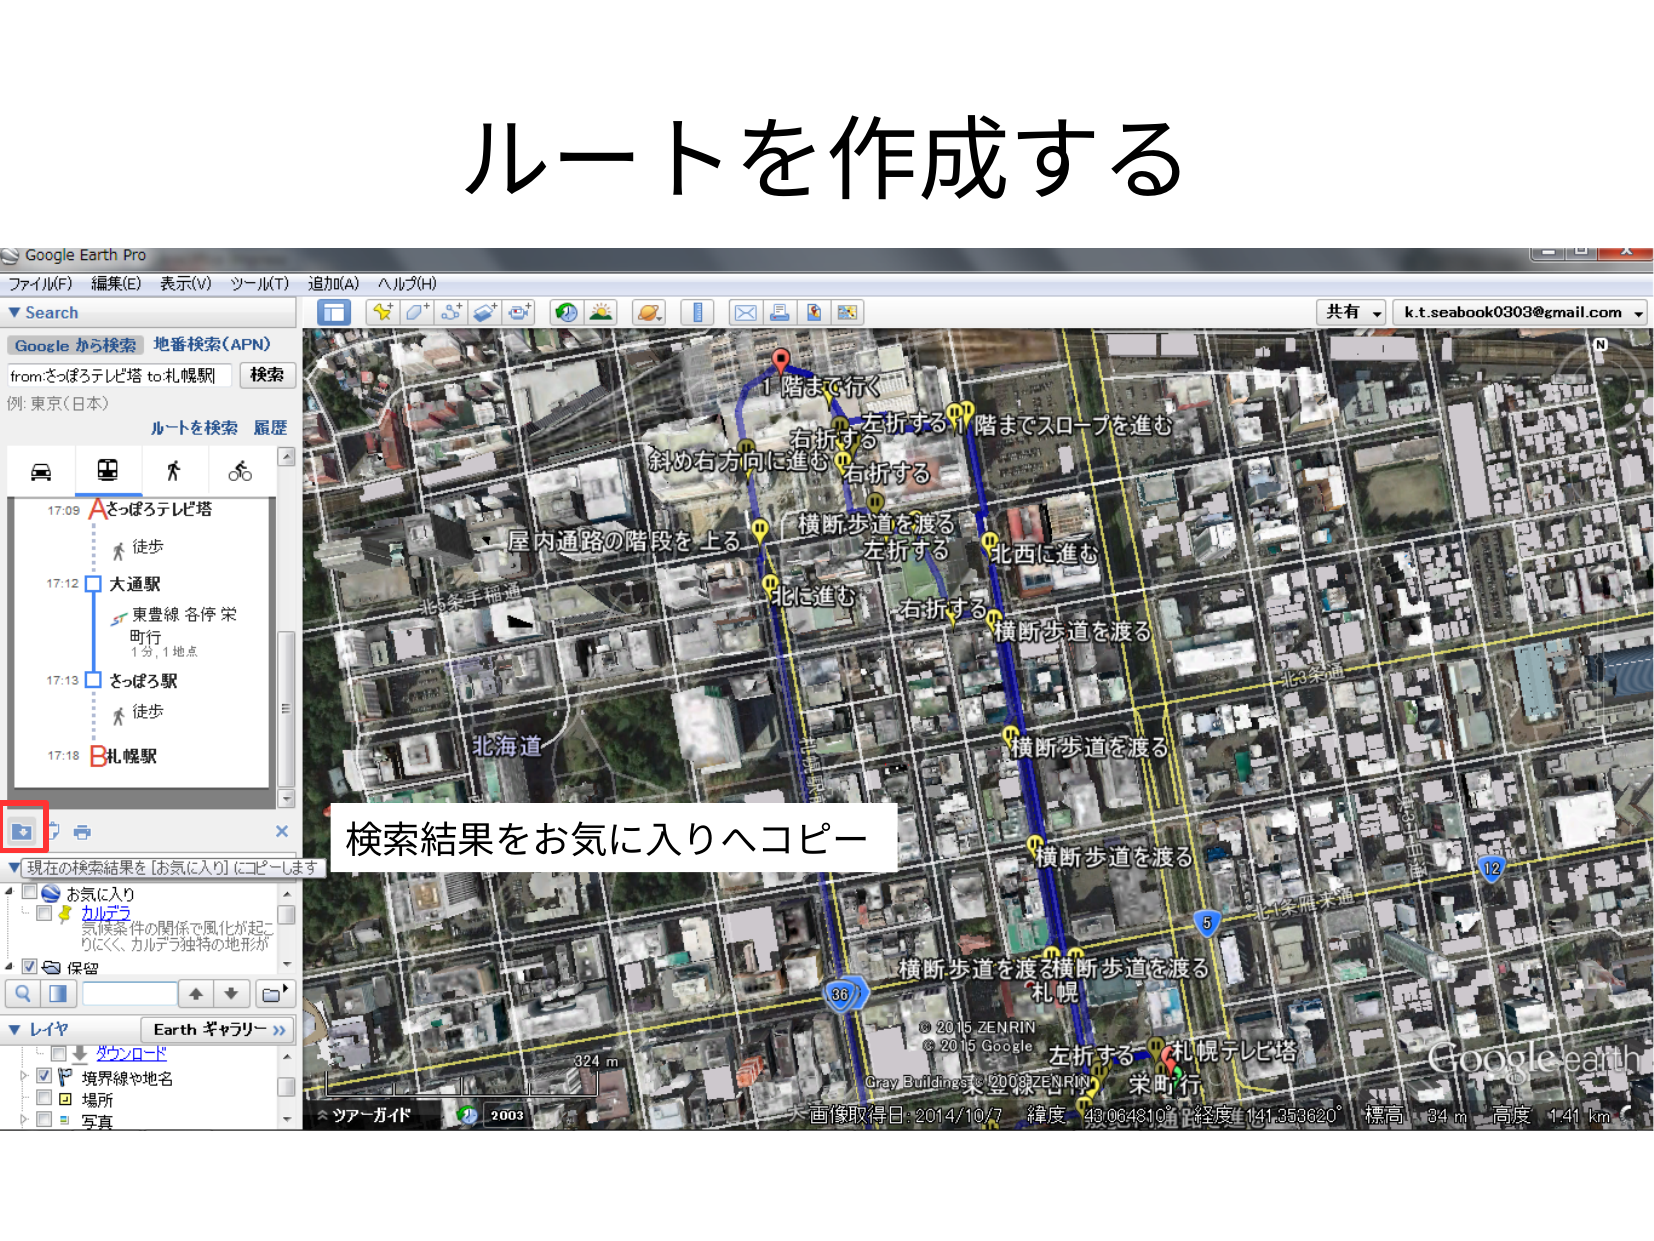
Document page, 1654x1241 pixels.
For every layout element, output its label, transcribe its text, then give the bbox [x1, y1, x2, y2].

picture [0, 248, 1654, 1131]
picture [3, 806, 43, 848]
title ルートを作成する [82, 49, 1571, 257]
text_box 検索結果をお気に入りへコピー [330, 803, 898, 856]
